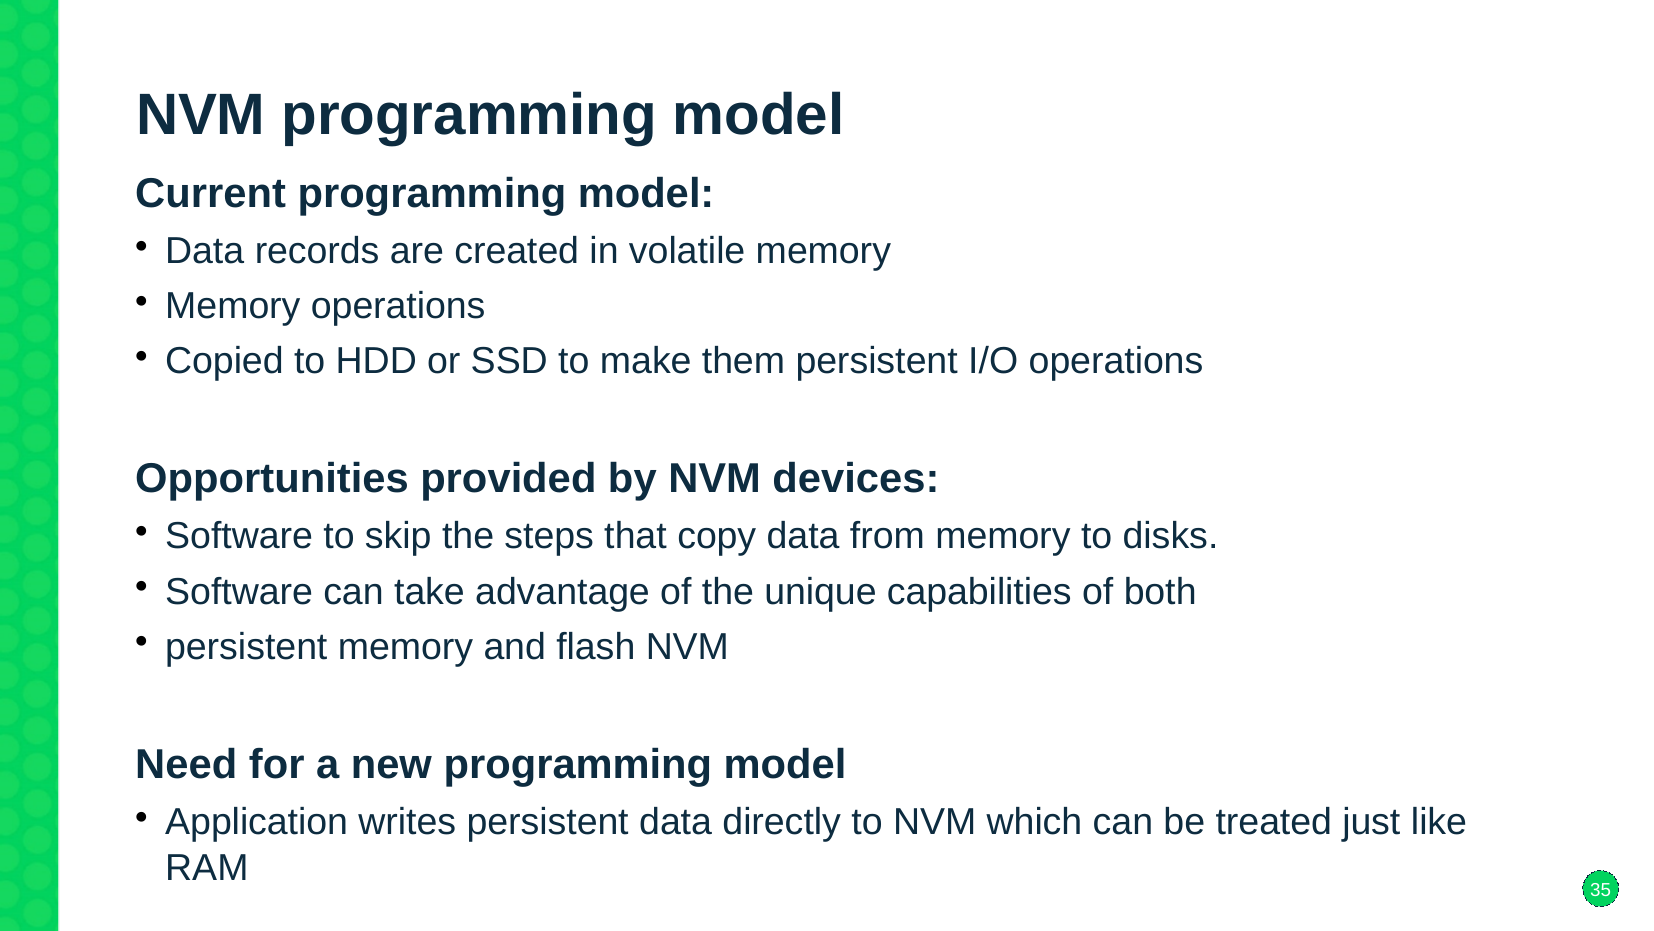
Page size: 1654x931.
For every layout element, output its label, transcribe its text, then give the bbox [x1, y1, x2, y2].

list Current programming model: Data records are created in volatile memory Memory operations Copied to HDD or SSD to make them persistent I/O operations Opportunities provided by NVM devices: Software to skip the steps that copy data from memory to disks. Software can take advantage of the unique capabilities of both persistent memory and flash NVM Need for a new programming model Application writes persistent data directly to NVM which can be treated just like RAM [120, 157, 1530, 862]
title NVM programming model [121, 37, 1531, 193]
picture [0, 0, 76, 931]
